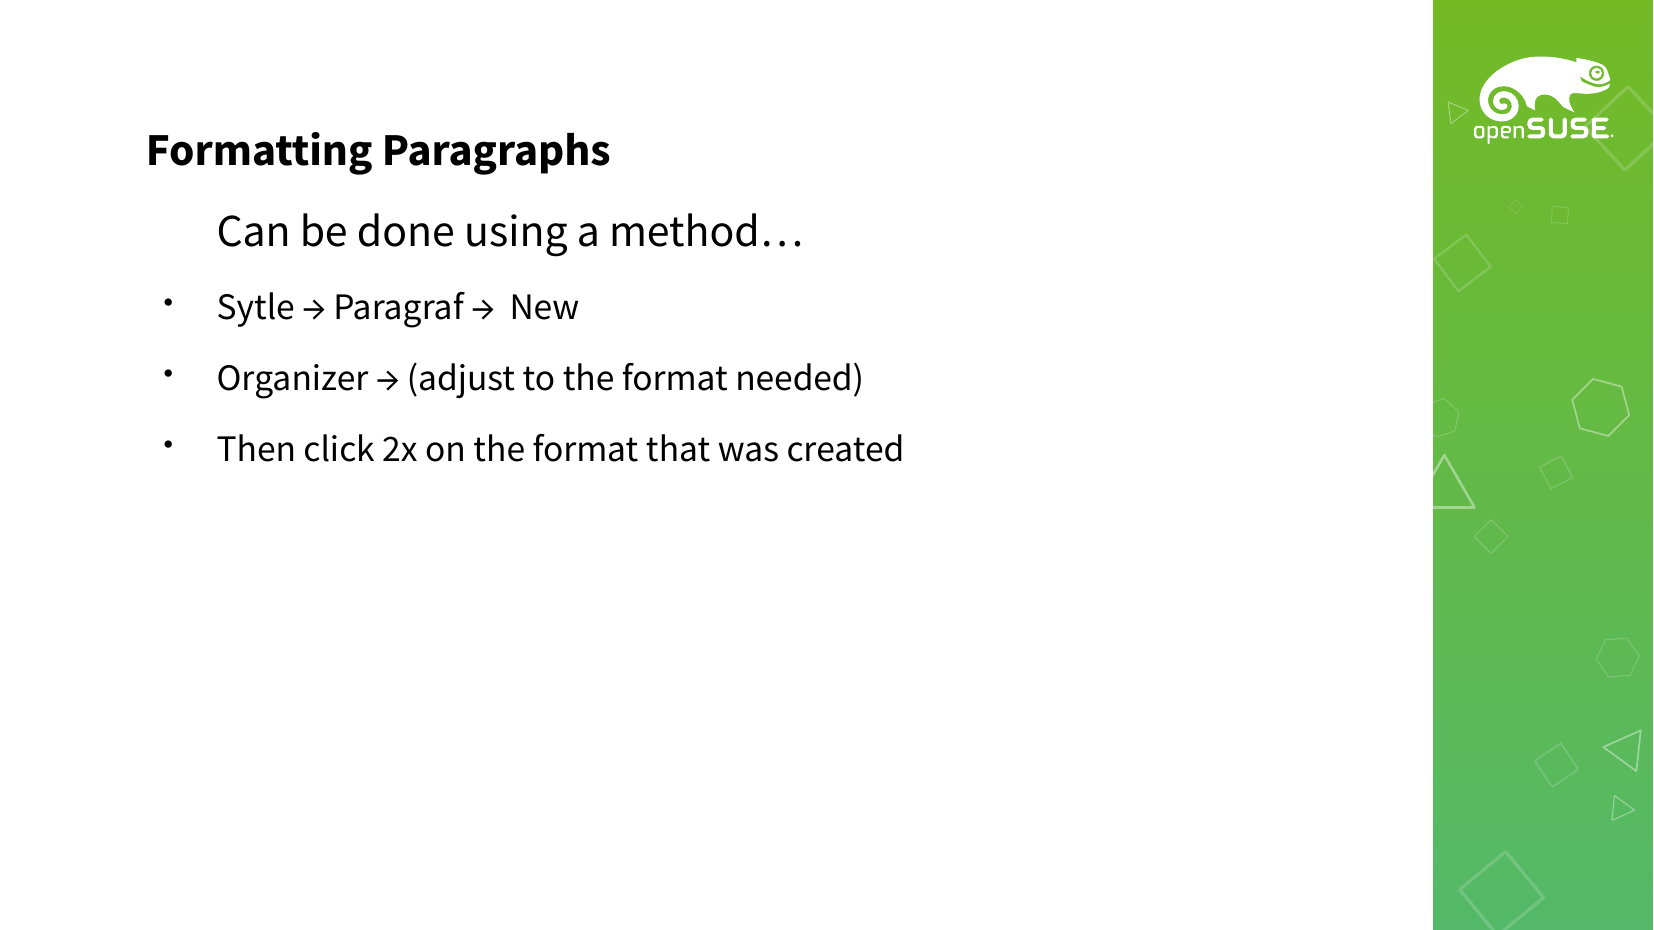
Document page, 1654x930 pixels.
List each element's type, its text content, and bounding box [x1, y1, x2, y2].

list Formatting Paragraphs Can be done using a method… Sytle → Paragraf → New Organizer → (adjust to the format needed) Then click 2x on the format that was created [75, 119, 1328, 660]
